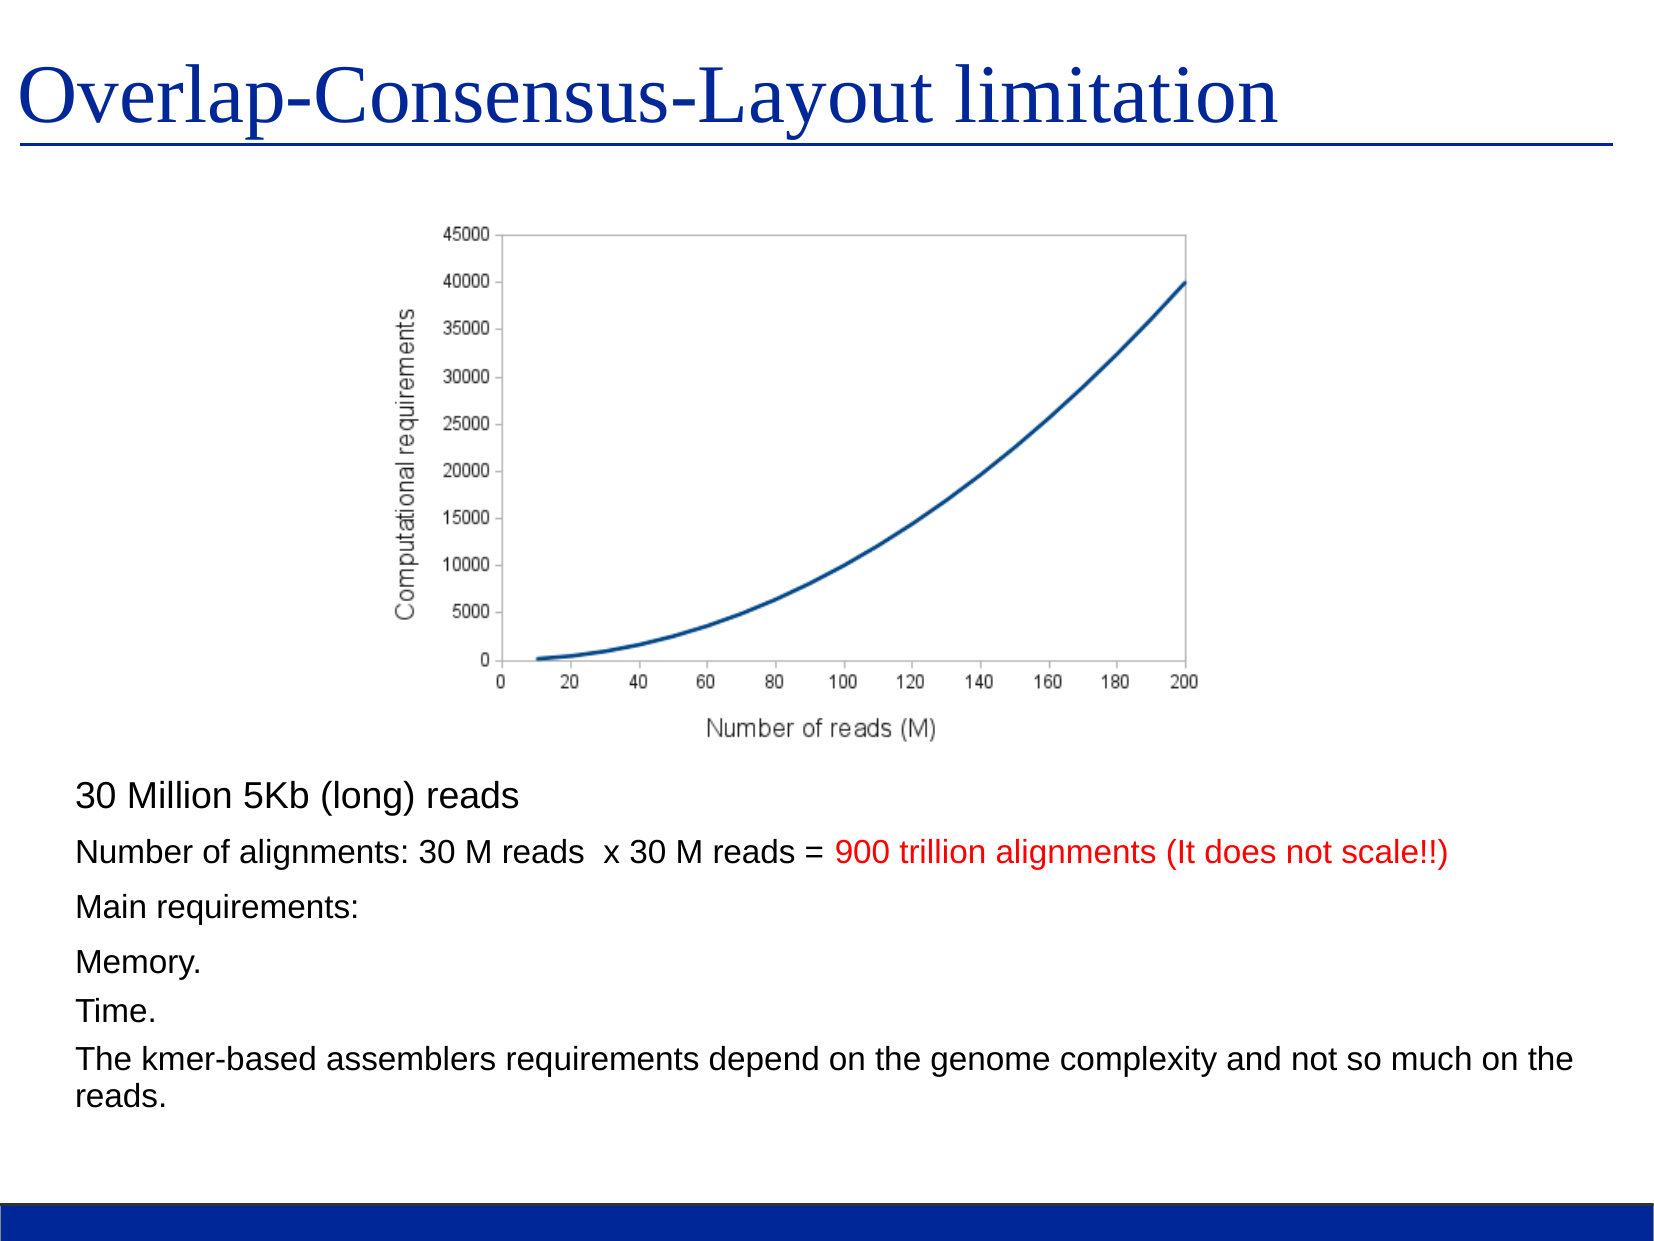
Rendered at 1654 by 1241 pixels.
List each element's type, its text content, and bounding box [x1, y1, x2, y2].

picture [386, 216, 1204, 756]
list 30 Million 5Kb (long) reads Number of alignments: 30 M reads x 30 M reads = 900 trillion alignments (It does not scale!!) Main requirements: Memory. Time. The kmer-based assemblers requirements depend on the genome complexity and not so much on the reads. [75, 774, 1601, 1150]
title Overlap-Consensus-Layout limitation [17, 0, 1589, 198]
